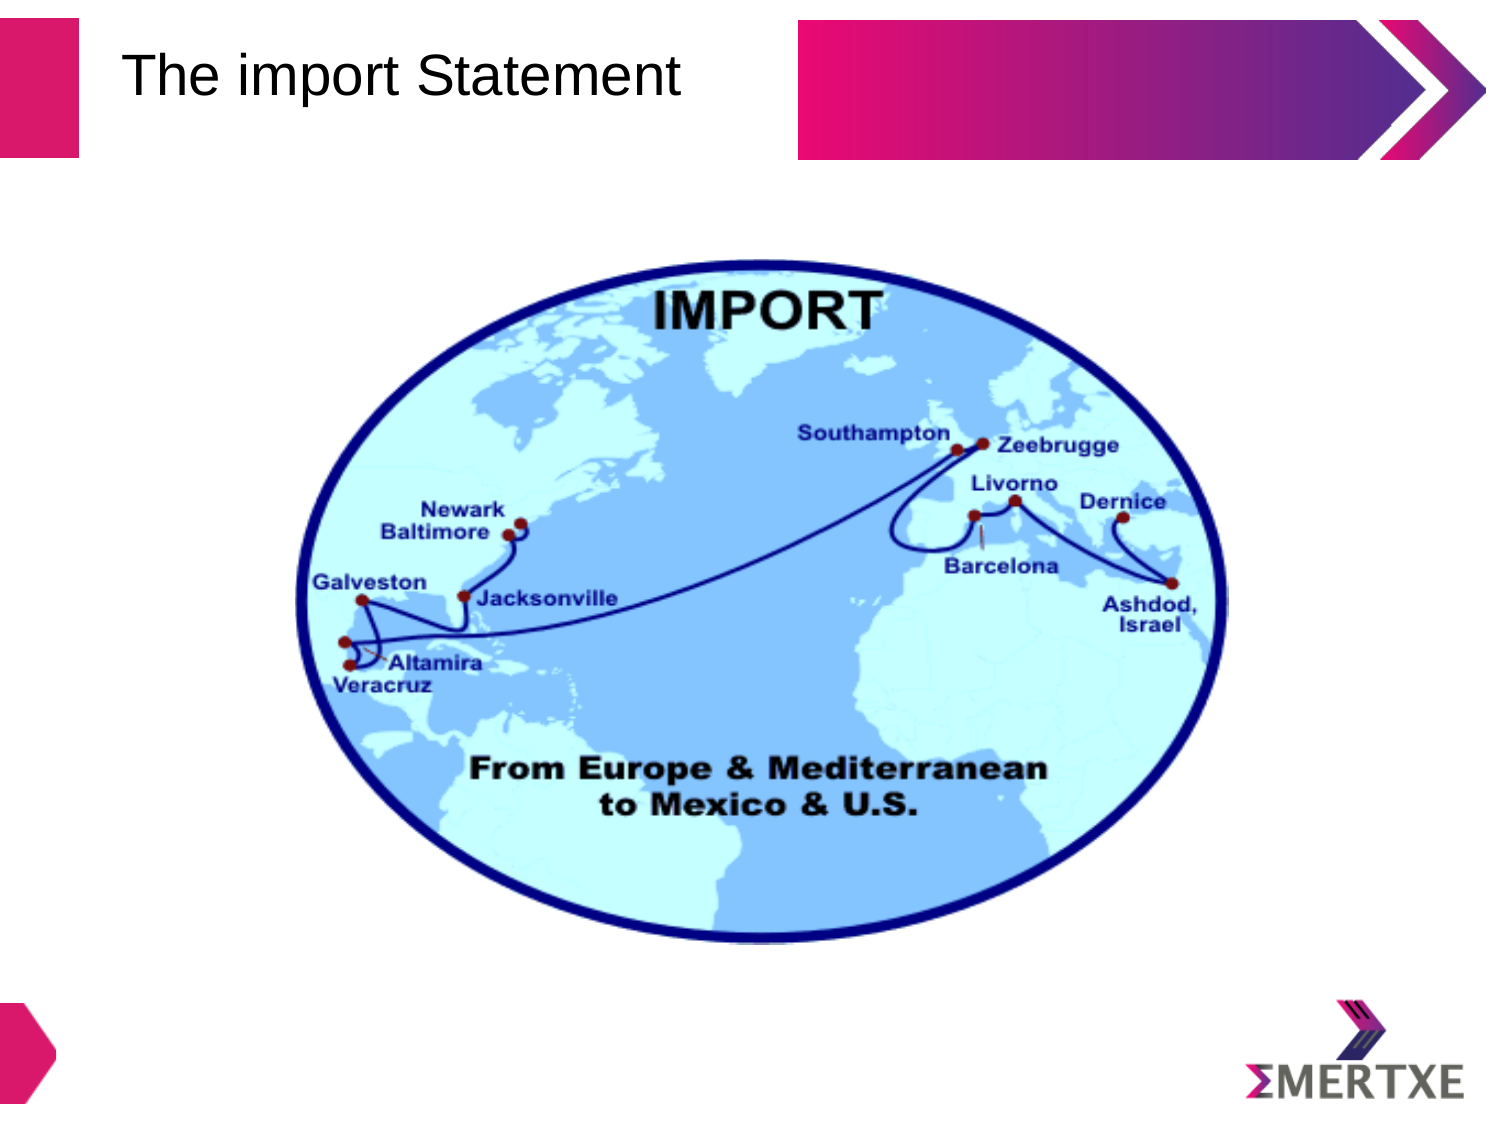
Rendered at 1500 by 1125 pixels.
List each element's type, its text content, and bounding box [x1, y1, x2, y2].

picture [295, 259, 1229, 945]
picture [1245, 996, 1465, 1099]
picture [798, 20, 1486, 160]
text_box The import Statement [106, 35, 756, 116]
